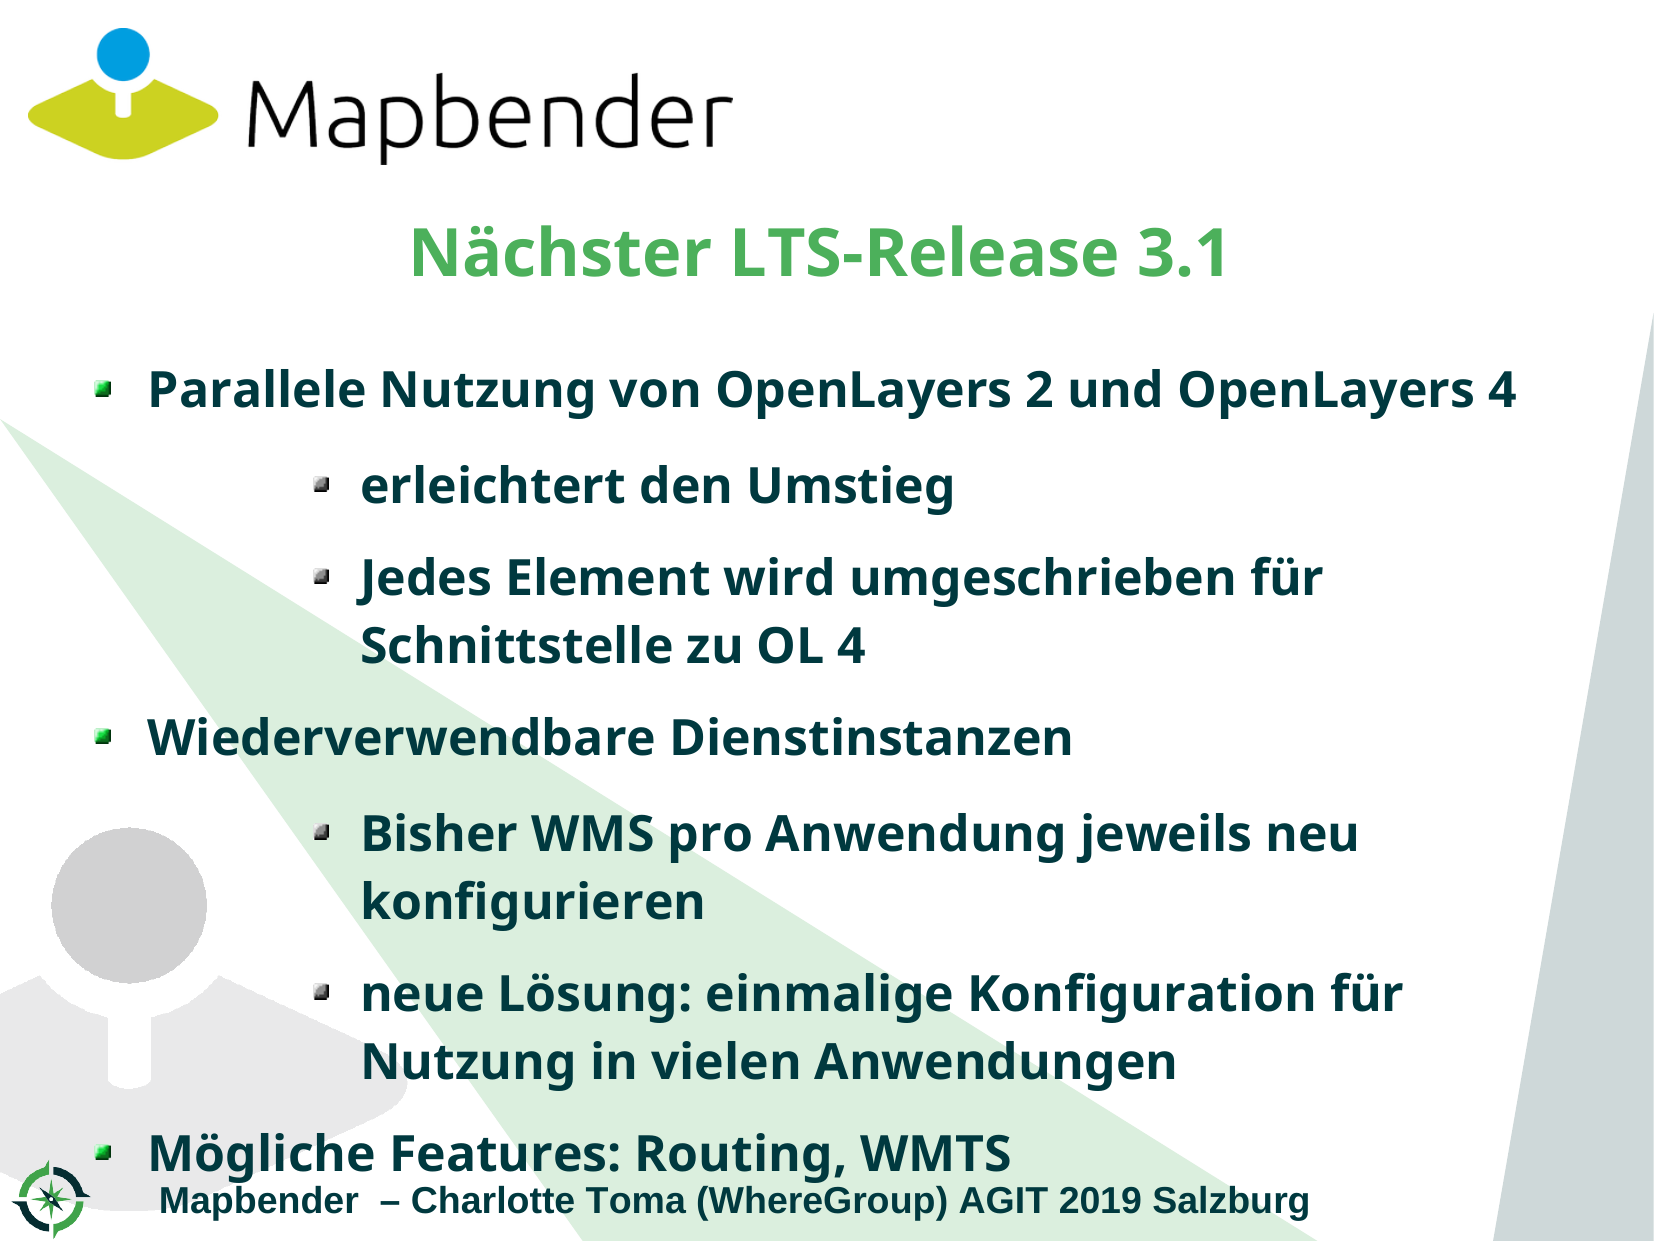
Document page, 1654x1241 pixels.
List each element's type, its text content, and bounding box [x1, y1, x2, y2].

list Parallele Nutzung von OpenLayers 2 und OpenLayers 4 erleichtert den Umstieg Jedes Element wird umgeschrieben für Schnittstelle zu OL 4 Wiederverwendbare Dienstinstanzen Bisher WMS pro Anwendung jeweils neu konfigurieren neue Lösung: einmalige Konfiguration für Nutzung in vielen Anwendungen Mögliche Features: Routing, WMTS [76, 354, 1599, 1241]
picture [28, 28, 733, 165]
title Nächster LTS-Release 3.1 [76, 177, 1565, 325]
picture [10, 1158, 76, 1240]
